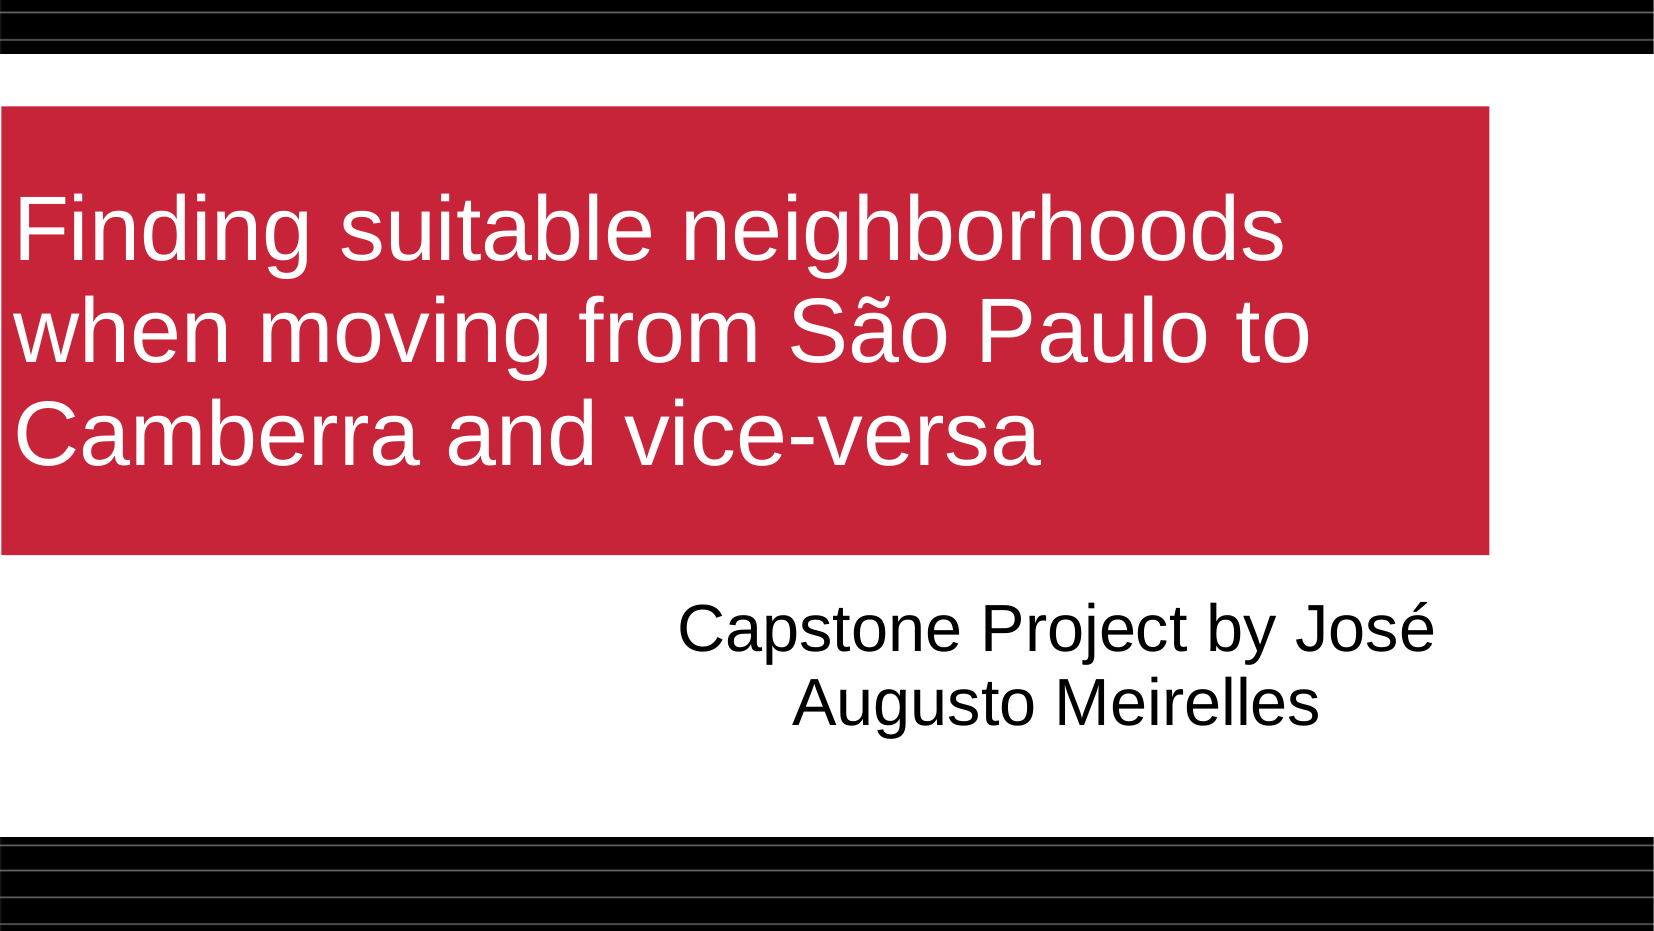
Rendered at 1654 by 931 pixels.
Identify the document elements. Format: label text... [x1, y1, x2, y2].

picture [0, 837, 1654, 931]
picture [0, 0, 1654, 54]
subtitle Capstone Project by José Augusto Meirelles [625, 590, 1489, 815]
title Finding suitable neighborhoods when moving from São Paulo to Camberra and vice-versa [1, 106, 1490, 556]
